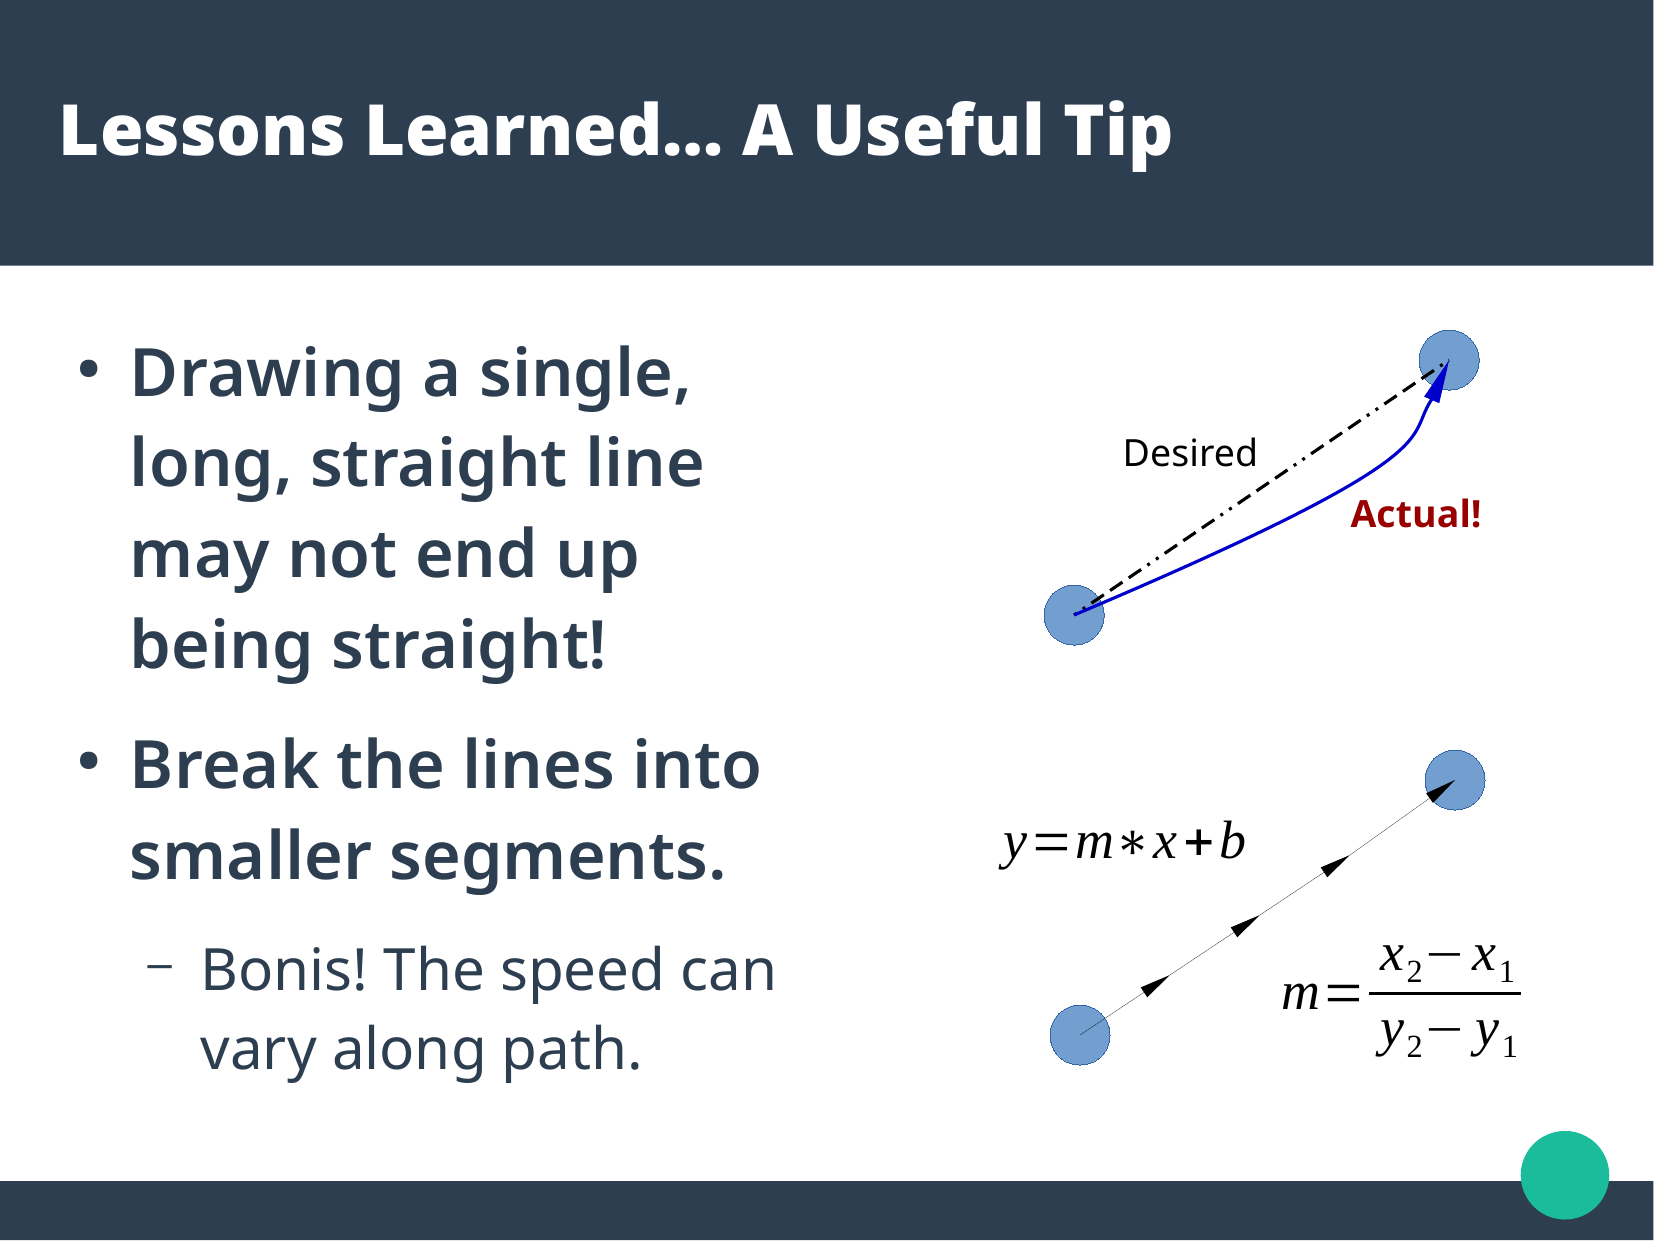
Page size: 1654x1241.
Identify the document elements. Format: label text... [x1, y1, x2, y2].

chart [1275, 921, 1531, 1066]
text_box [1050, 1005, 1111, 1066]
text_box Desired [1107, 419, 1274, 481]
title Lessons Learned… A Useful Tip [59, 49, 1595, 207]
text_box [1419, 330, 1480, 391]
list Drawing a single, long, straight line may not end up being straight! Break the lines into smaller segments. Bonis! The speed can vary along path. [59, 324, 811, 1152]
text_box [1044, 585, 1105, 646]
text_box [1425, 750, 1486, 811]
text_box Actual! [1335, 480, 1496, 543]
chart [990, 810, 1254, 870]
